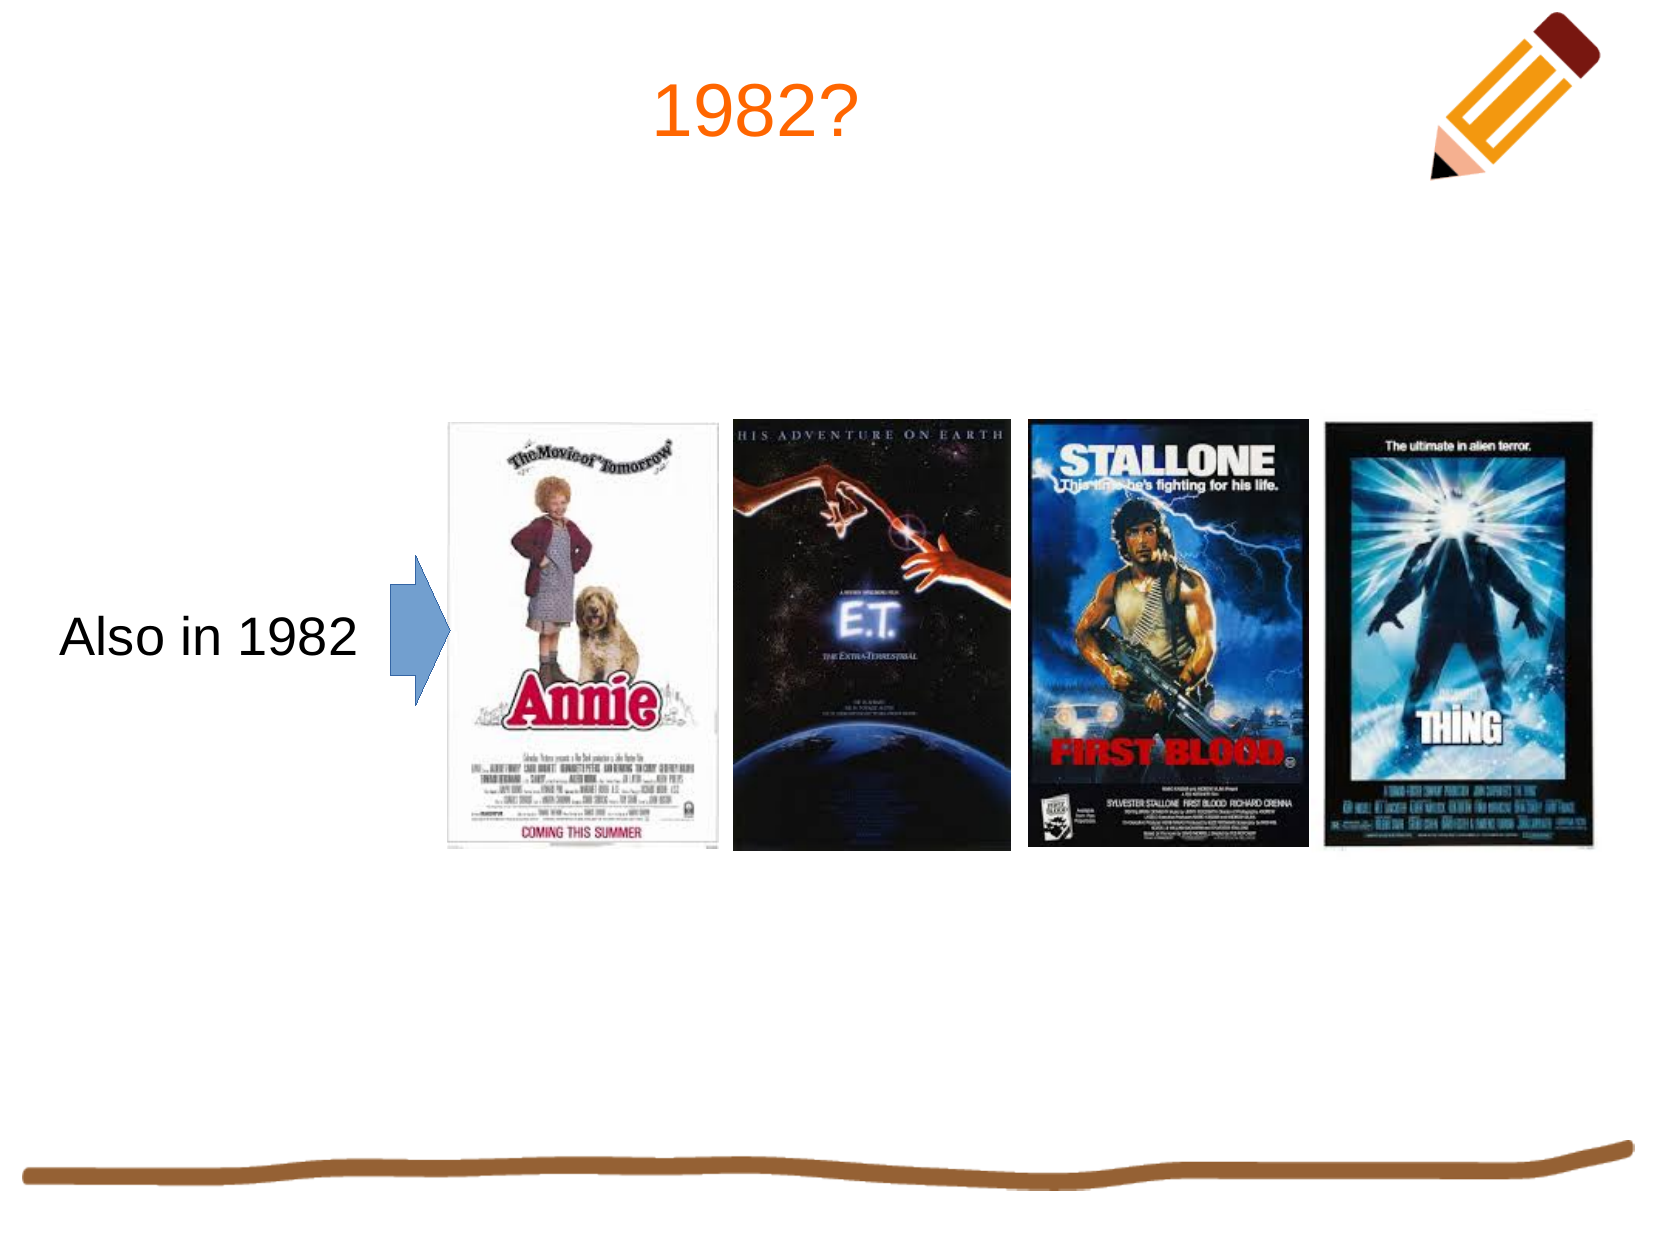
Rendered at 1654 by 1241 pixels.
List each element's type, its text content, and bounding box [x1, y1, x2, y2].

picture [1430, 12, 1601, 181]
picture [1311, 409, 1606, 861]
text_box [390, 555, 451, 706]
picture [22, 1140, 1635, 1191]
text_box Also in 1982 [45, 599, 374, 676]
picture [447, 422, 719, 849]
picture [1028, 419, 1309, 847]
title 1982? [82, 49, 1430, 172]
picture [733, 419, 1011, 851]
